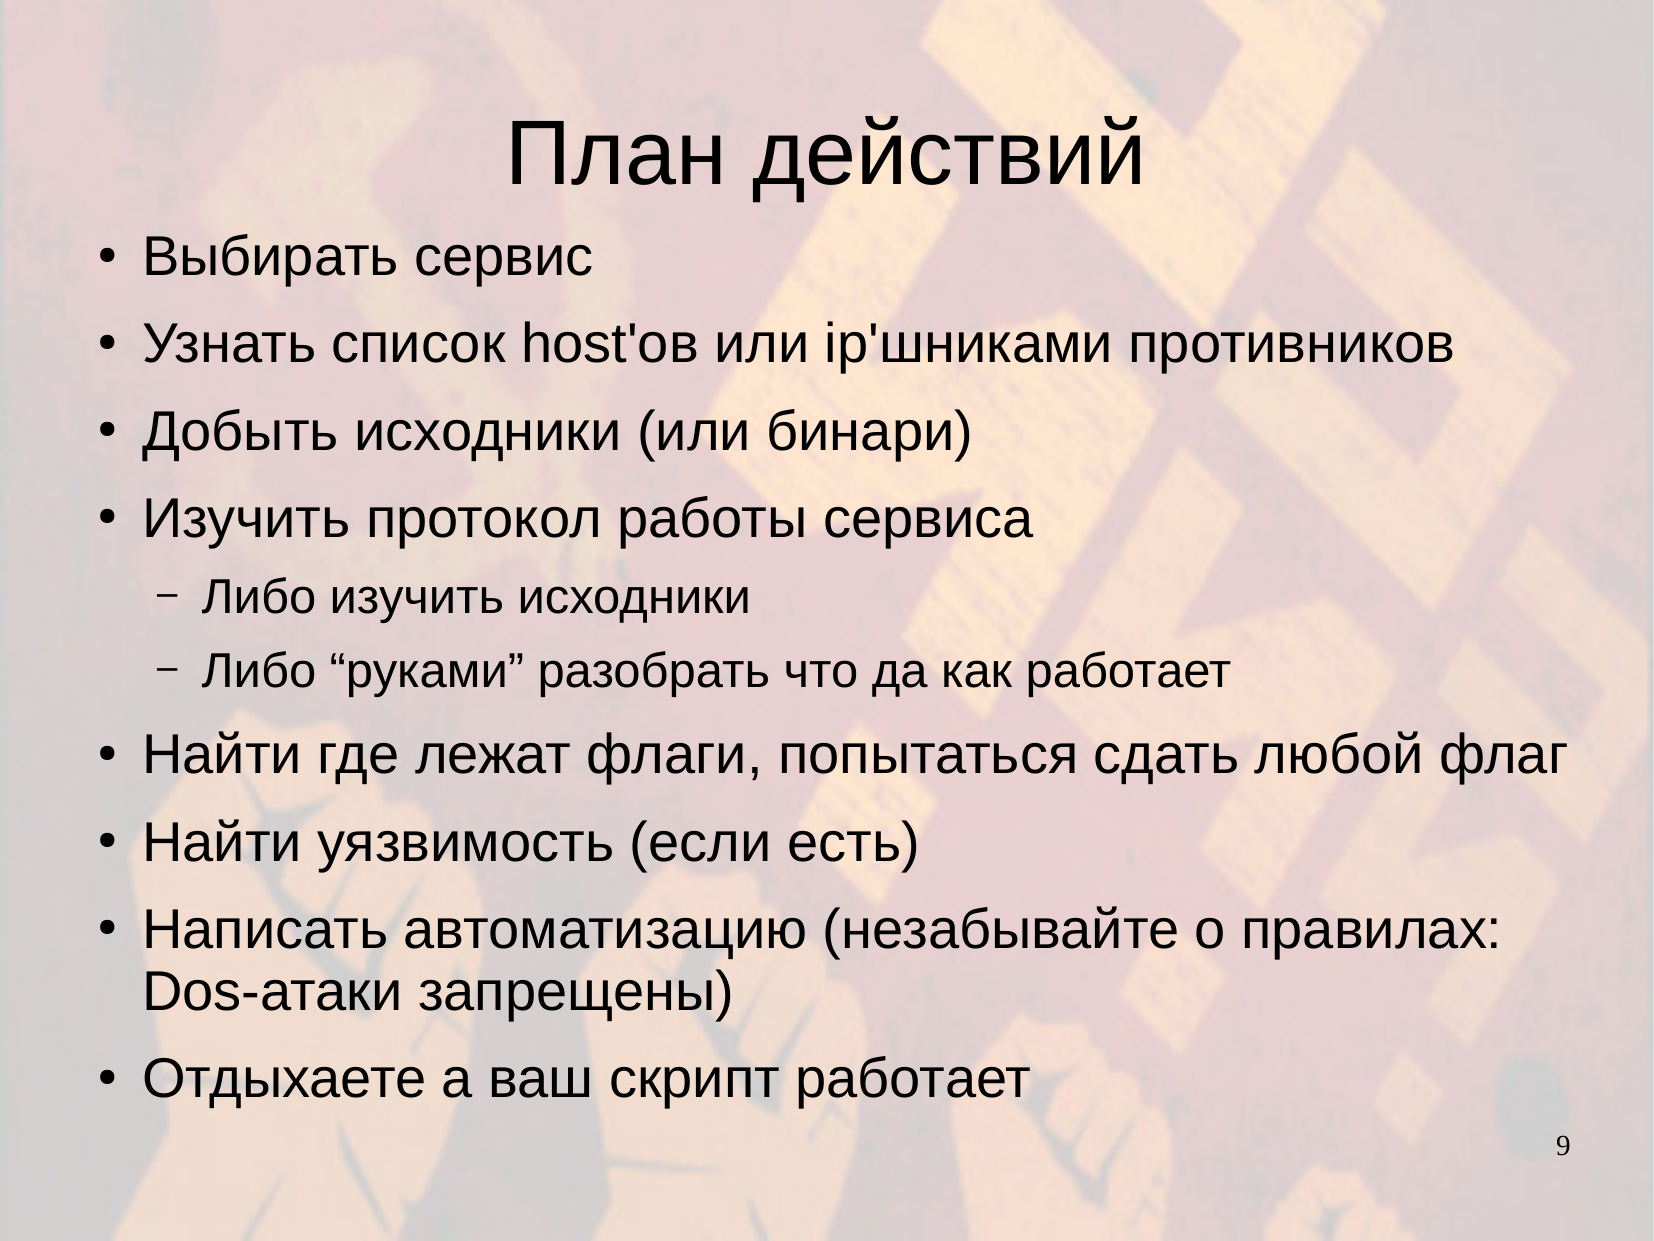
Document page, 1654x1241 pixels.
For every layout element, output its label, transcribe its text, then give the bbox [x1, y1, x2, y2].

list Выбирать сервис Узнать список host'ов или ip'шниками противников Добыть исходники (или бинари) Изучить протокол работы сервиса Либо изучить исходники Либо “руками” разобрать что да как работает Найти где лежат флаги, попытаться сдать любой флаг Найти уязвимость (если есть) Написать автоматизацию (незабывайте о правилах: Dos-атаки запрещены) Отдыхаете а ваш скрипт работает [82, 225, 1571, 1171]
picture [0, 0, 1654, 1241]
title План действий [82, 49, 1571, 225]
